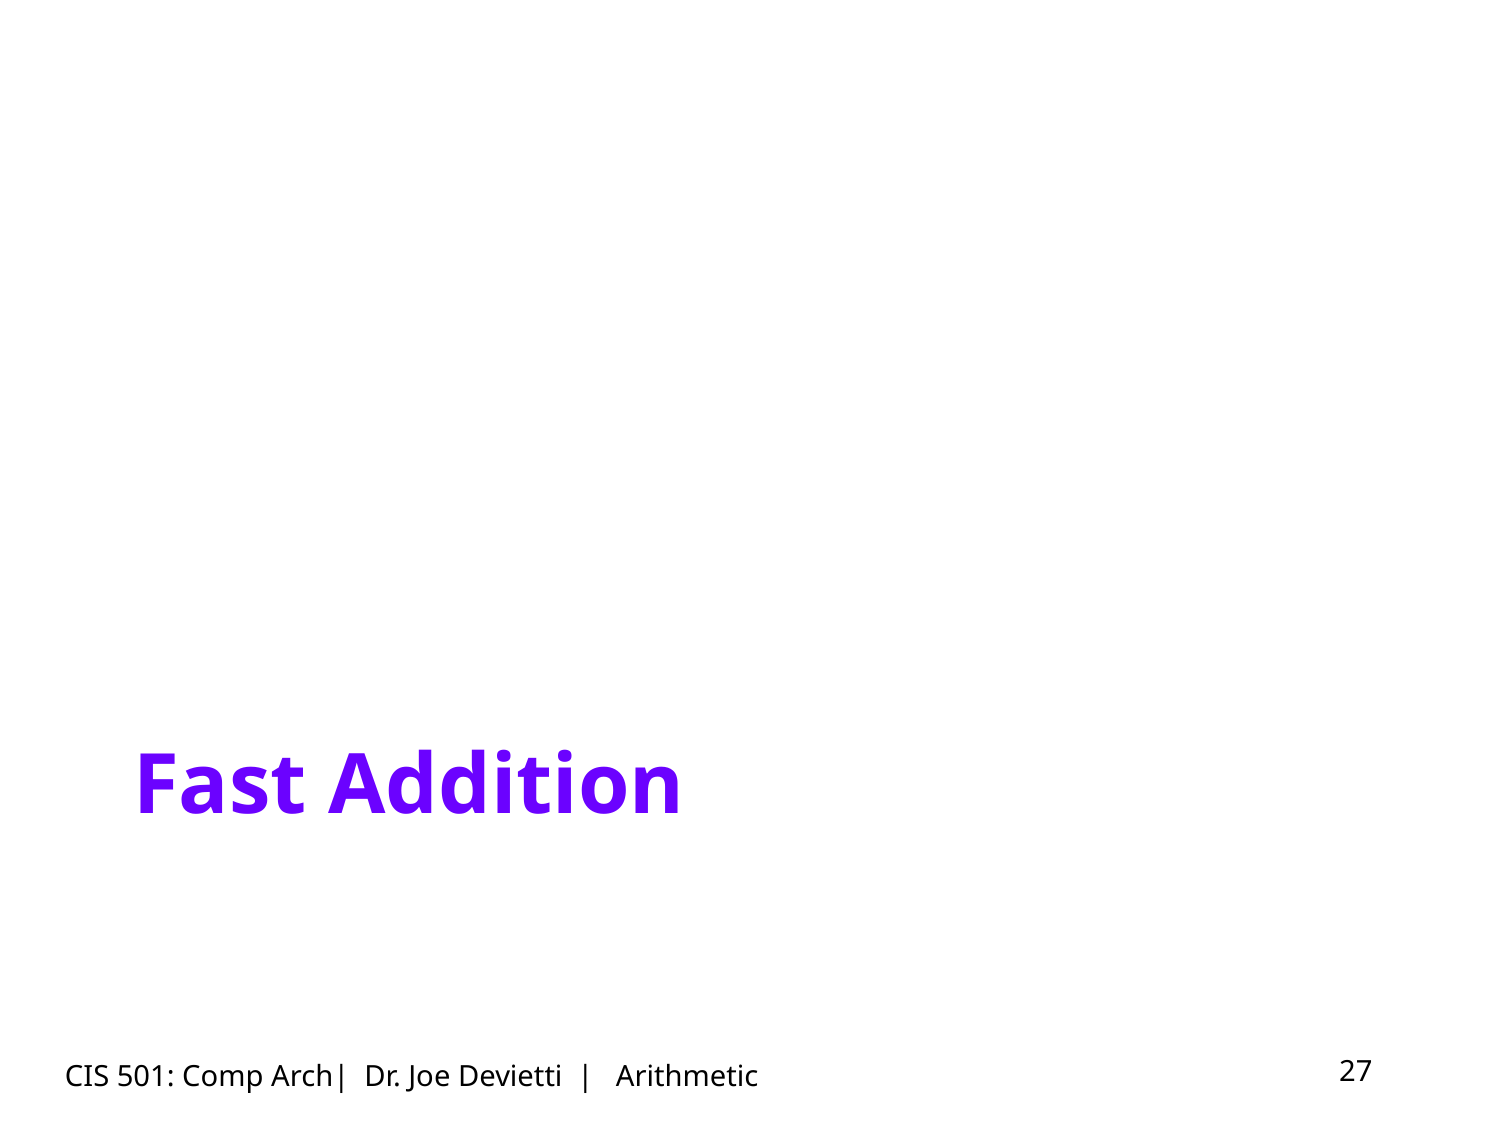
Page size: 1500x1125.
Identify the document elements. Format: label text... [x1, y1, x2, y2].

text_box Fast Addition [118, 722, 1394, 947]
text_box CIS 501: Comp Arch| Dr. Joe Devietti | Arithmetic [49, 1049, 988, 1100]
text_box <number> [1074, 1049, 1388, 1100]
